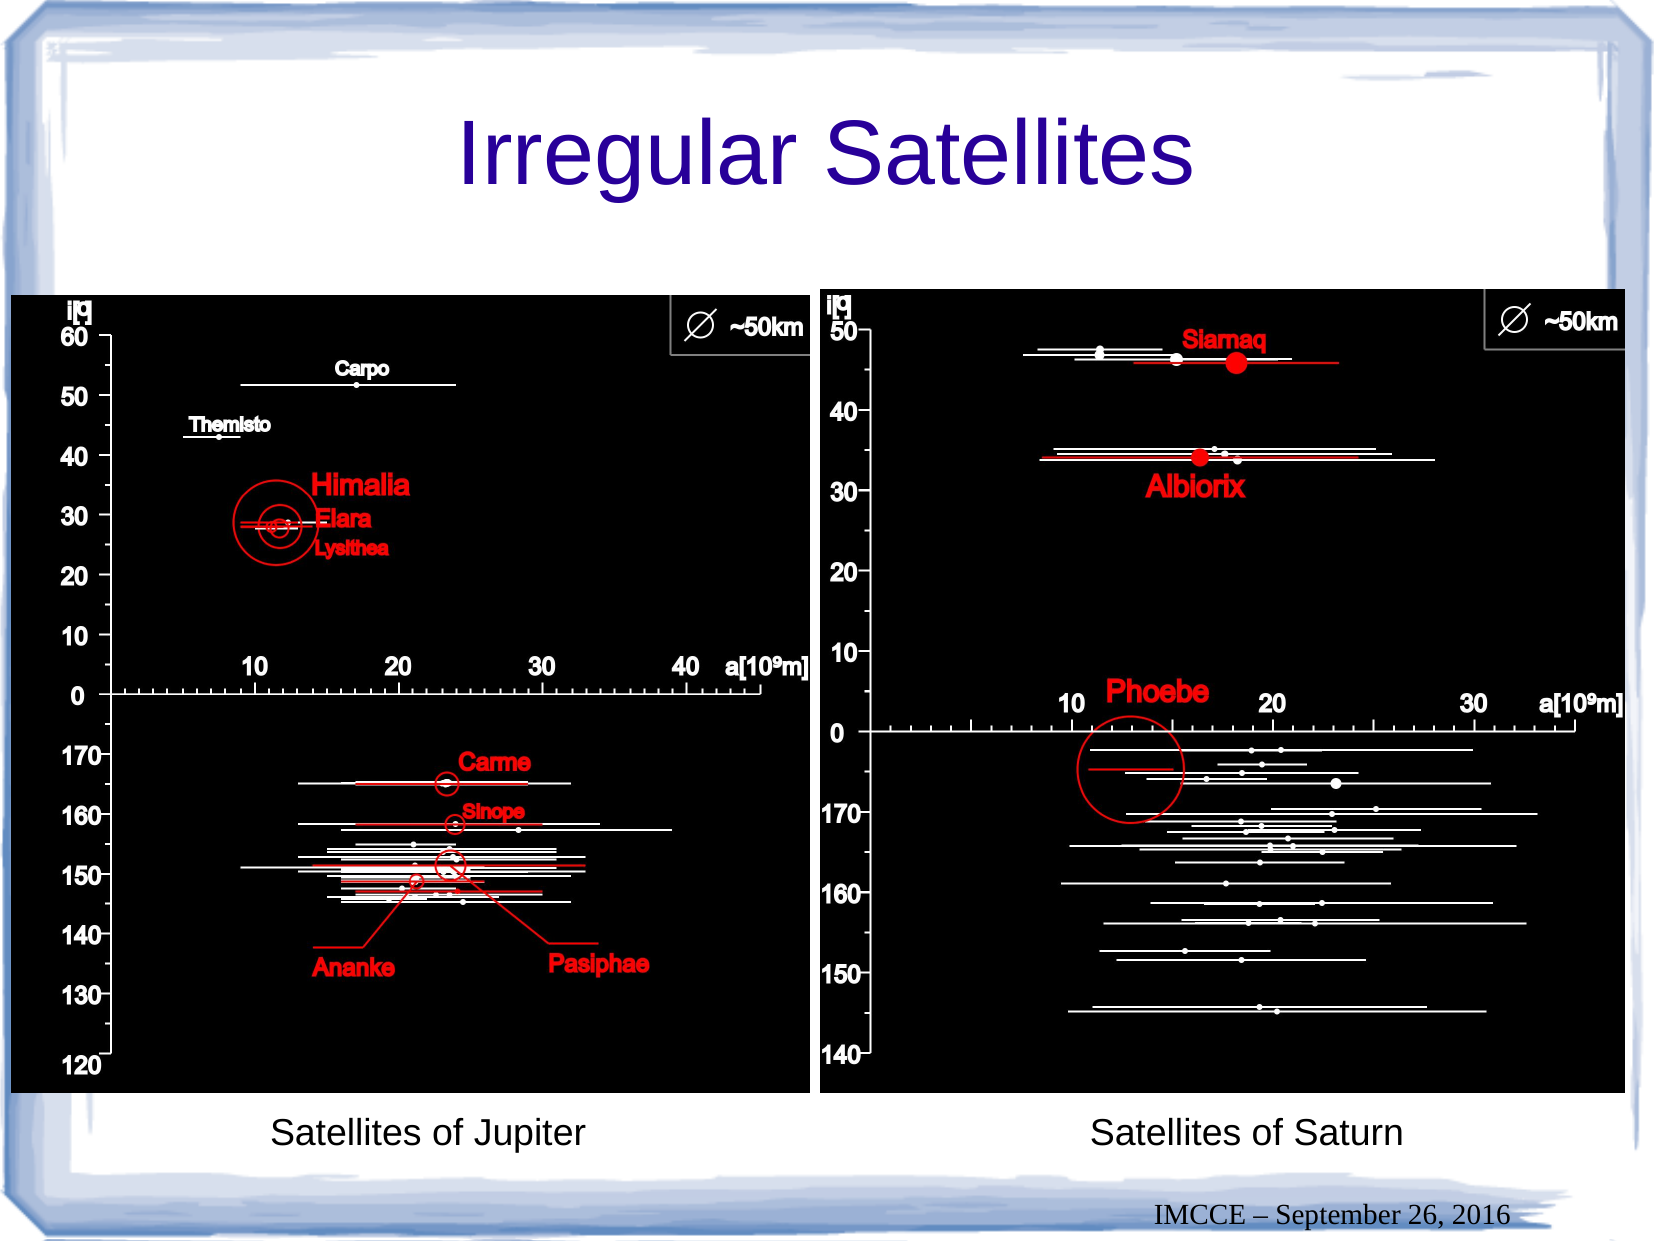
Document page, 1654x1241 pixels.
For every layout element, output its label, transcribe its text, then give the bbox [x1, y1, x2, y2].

picture [0, 0, 1654, 1241]
text_box Satellites of Jupiter [0, 1104, 856, 1162]
text_box Satellites of Saturn [856, 1104, 1638, 1162]
title Irregular Satellites [82, 49, 1571, 257]
